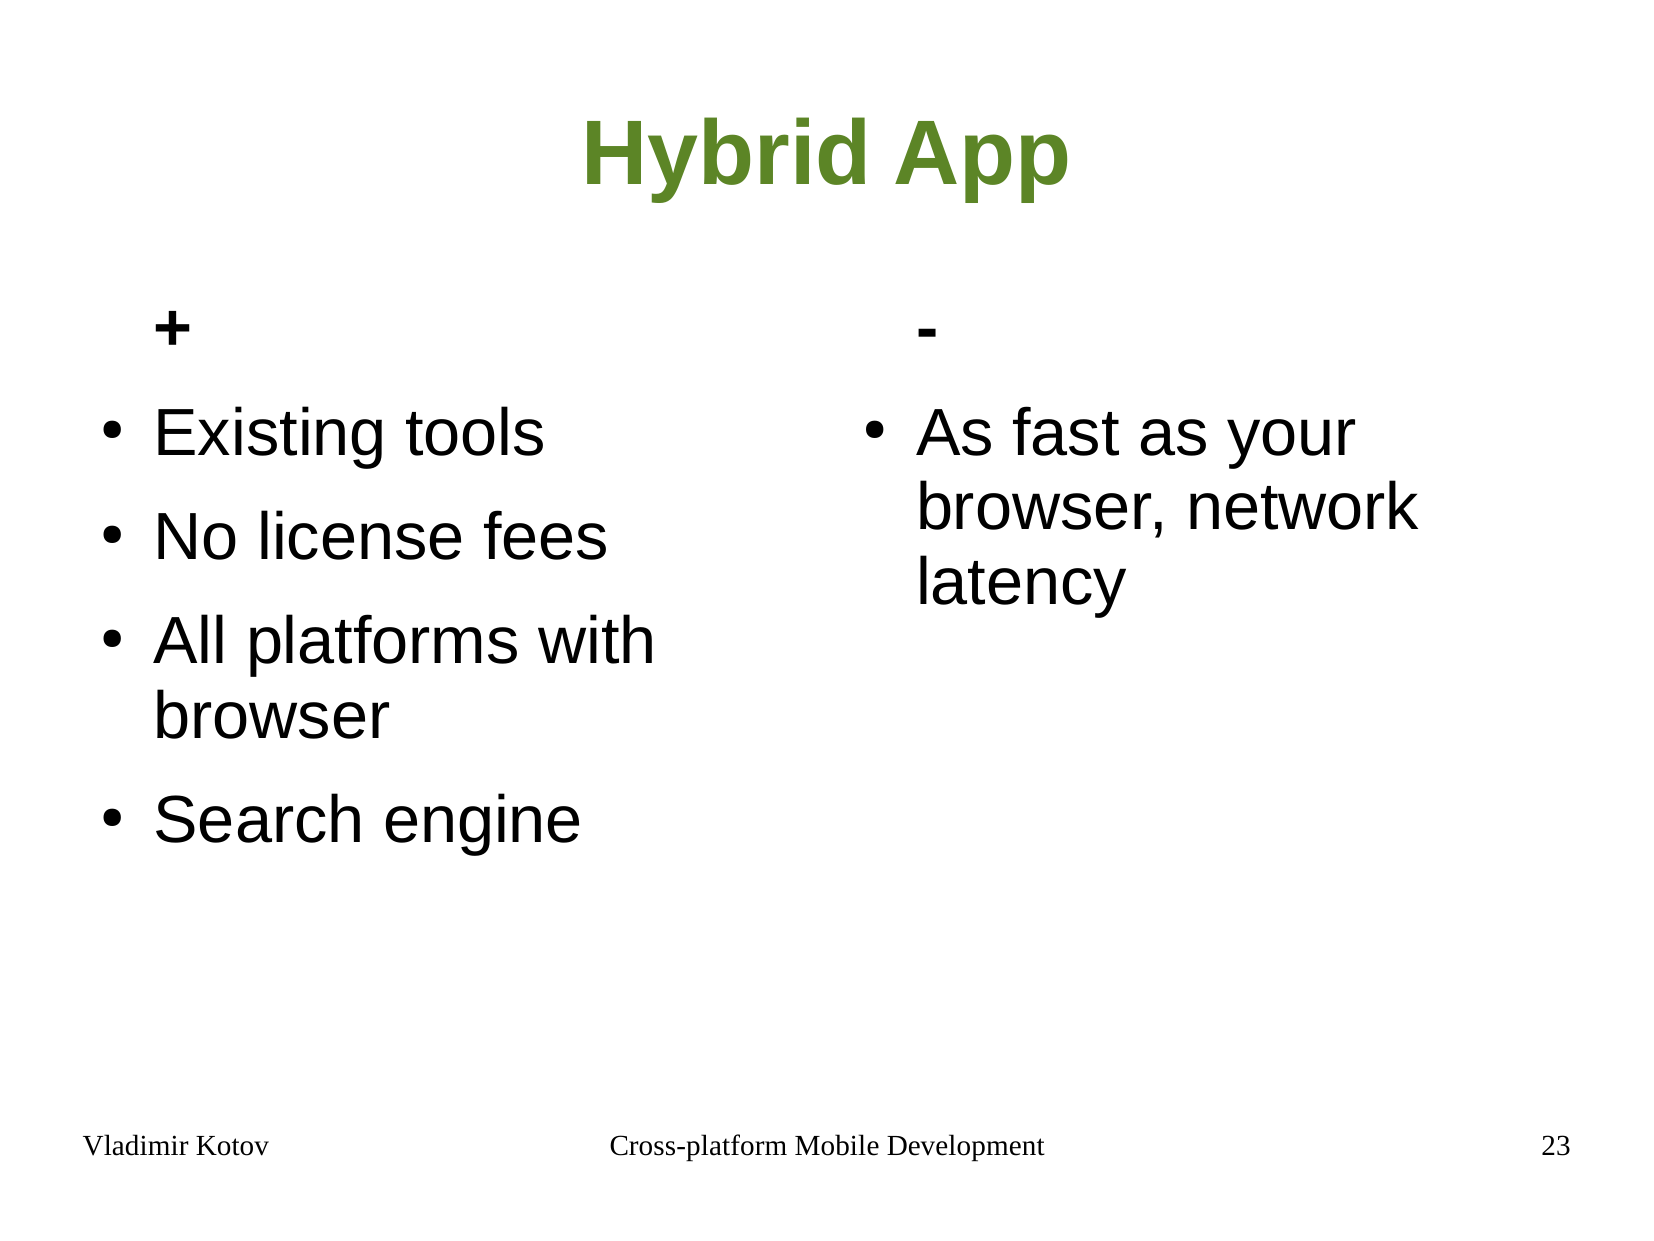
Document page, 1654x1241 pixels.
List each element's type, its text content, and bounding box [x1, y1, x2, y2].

list - As fast as your browser, network latency [845, 290, 1572, 1109]
title Hybrid App [82, 49, 1571, 257]
list + Existing tools No license fees All platforms with browser Search engine [82, 290, 809, 1109]
